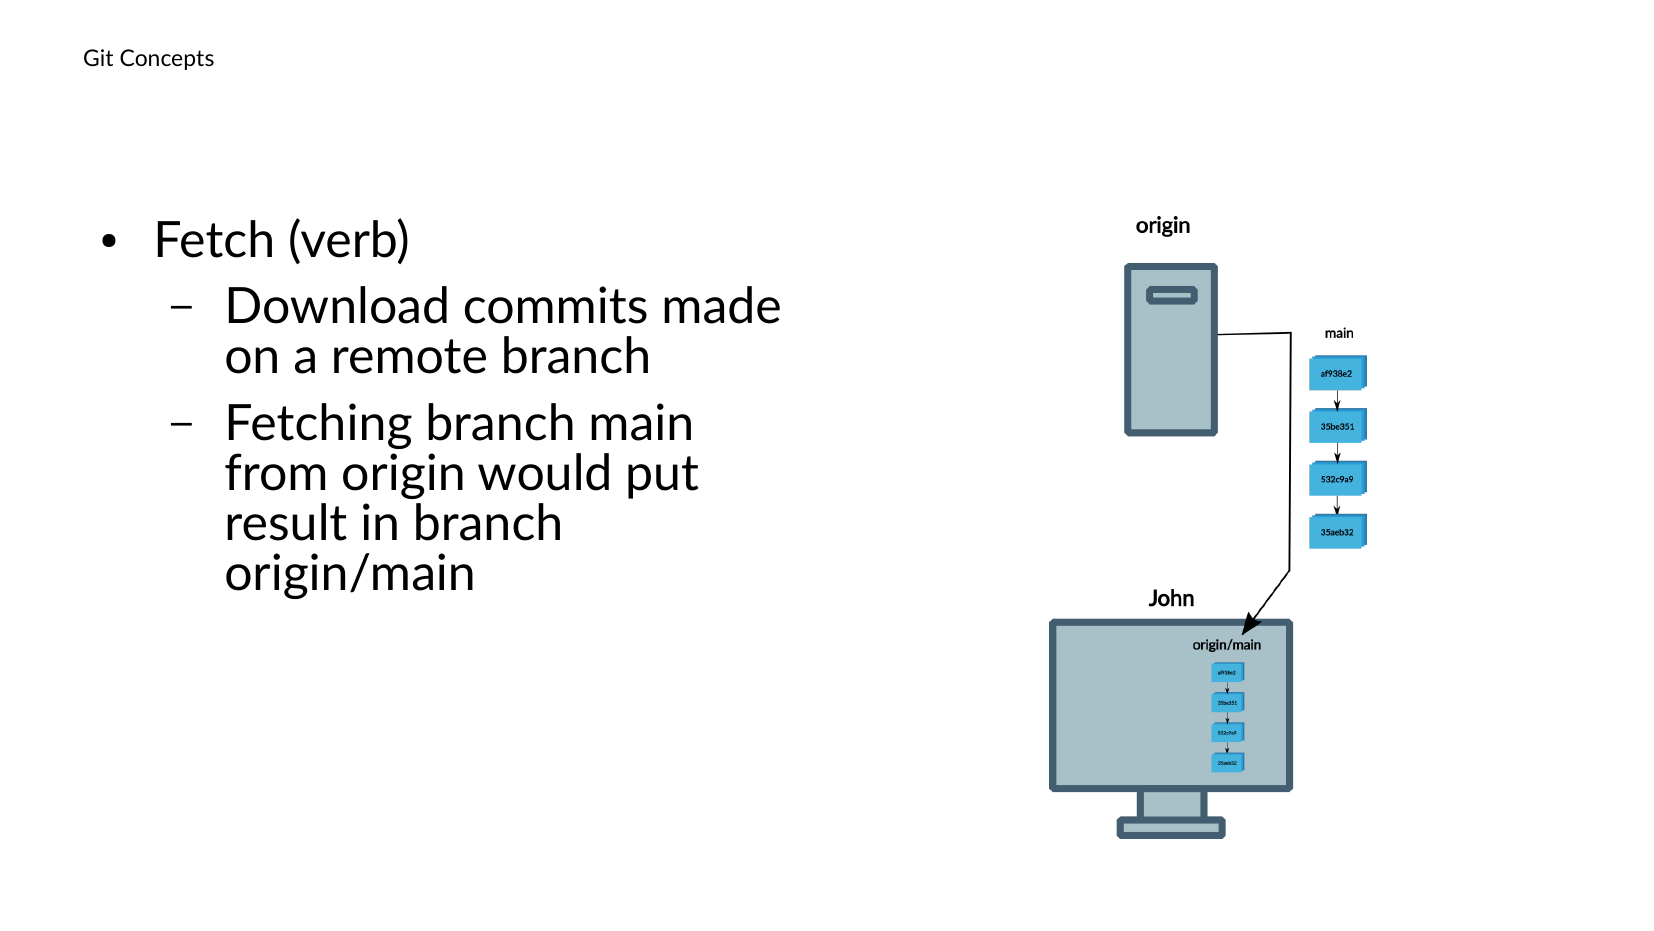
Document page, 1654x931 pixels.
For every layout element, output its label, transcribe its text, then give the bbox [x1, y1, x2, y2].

picture [897, 216, 1519, 839]
list Fetch (verb) Download commits made on a remote branch Fetching branch main from origin would put result in branch origin/main [82, 217, 809, 839]
title Git Concepts [83, 0, 1571, 119]
